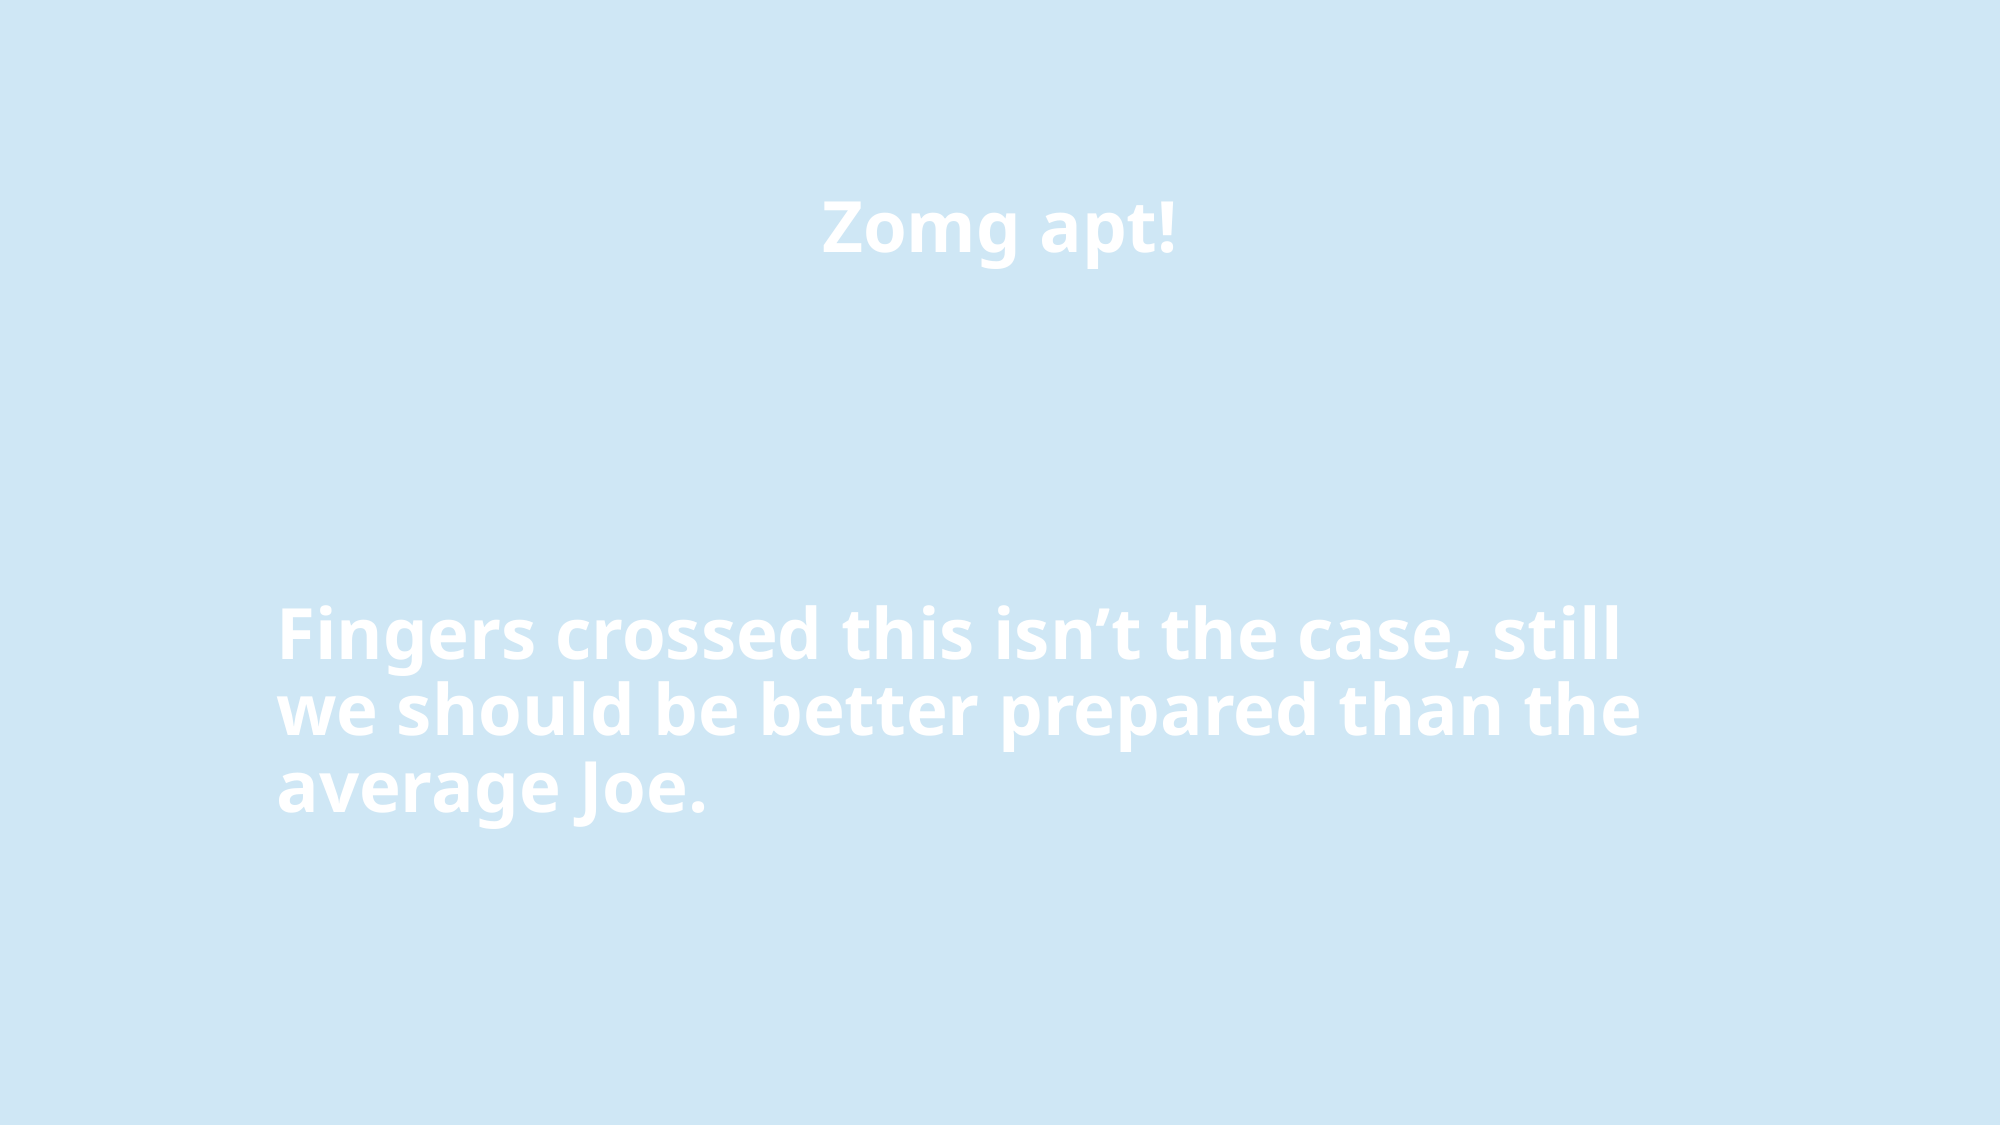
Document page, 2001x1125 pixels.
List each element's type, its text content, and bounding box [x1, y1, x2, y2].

subtitle Fingers crossed this isn’t the case, still we should be better prepared than the average Joe. [261, 590, 1739, 863]
title Zomg apt! [261, 184, 1739, 576]
